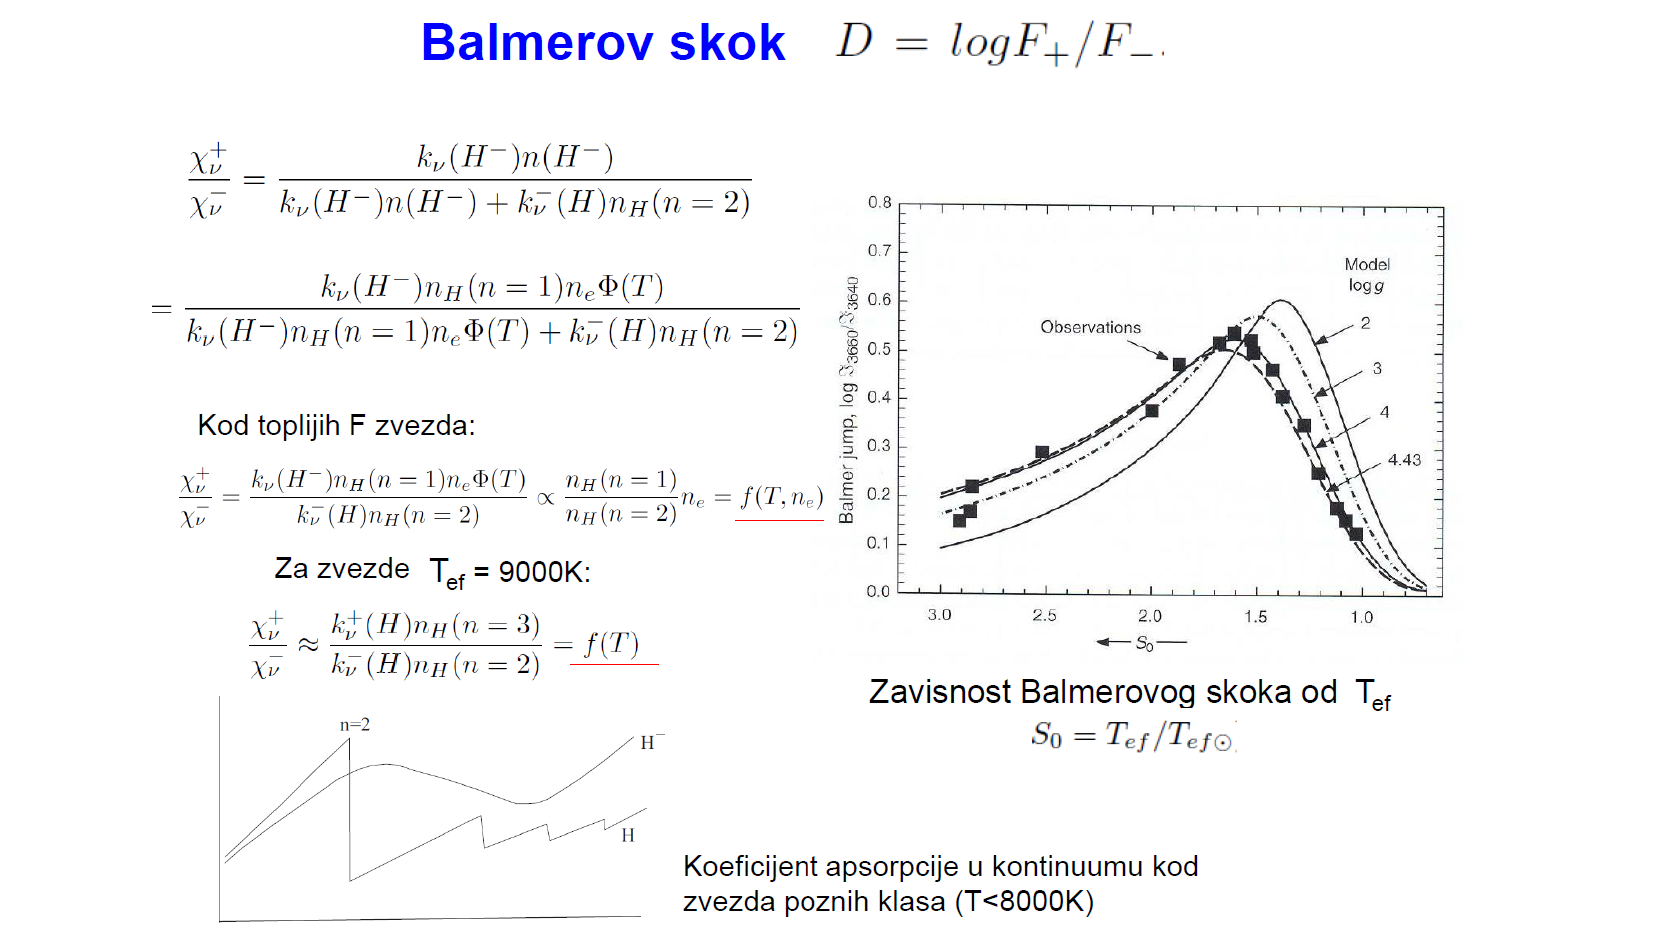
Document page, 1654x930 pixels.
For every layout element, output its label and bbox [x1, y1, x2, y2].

picture [152, 0, 1463, 930]
